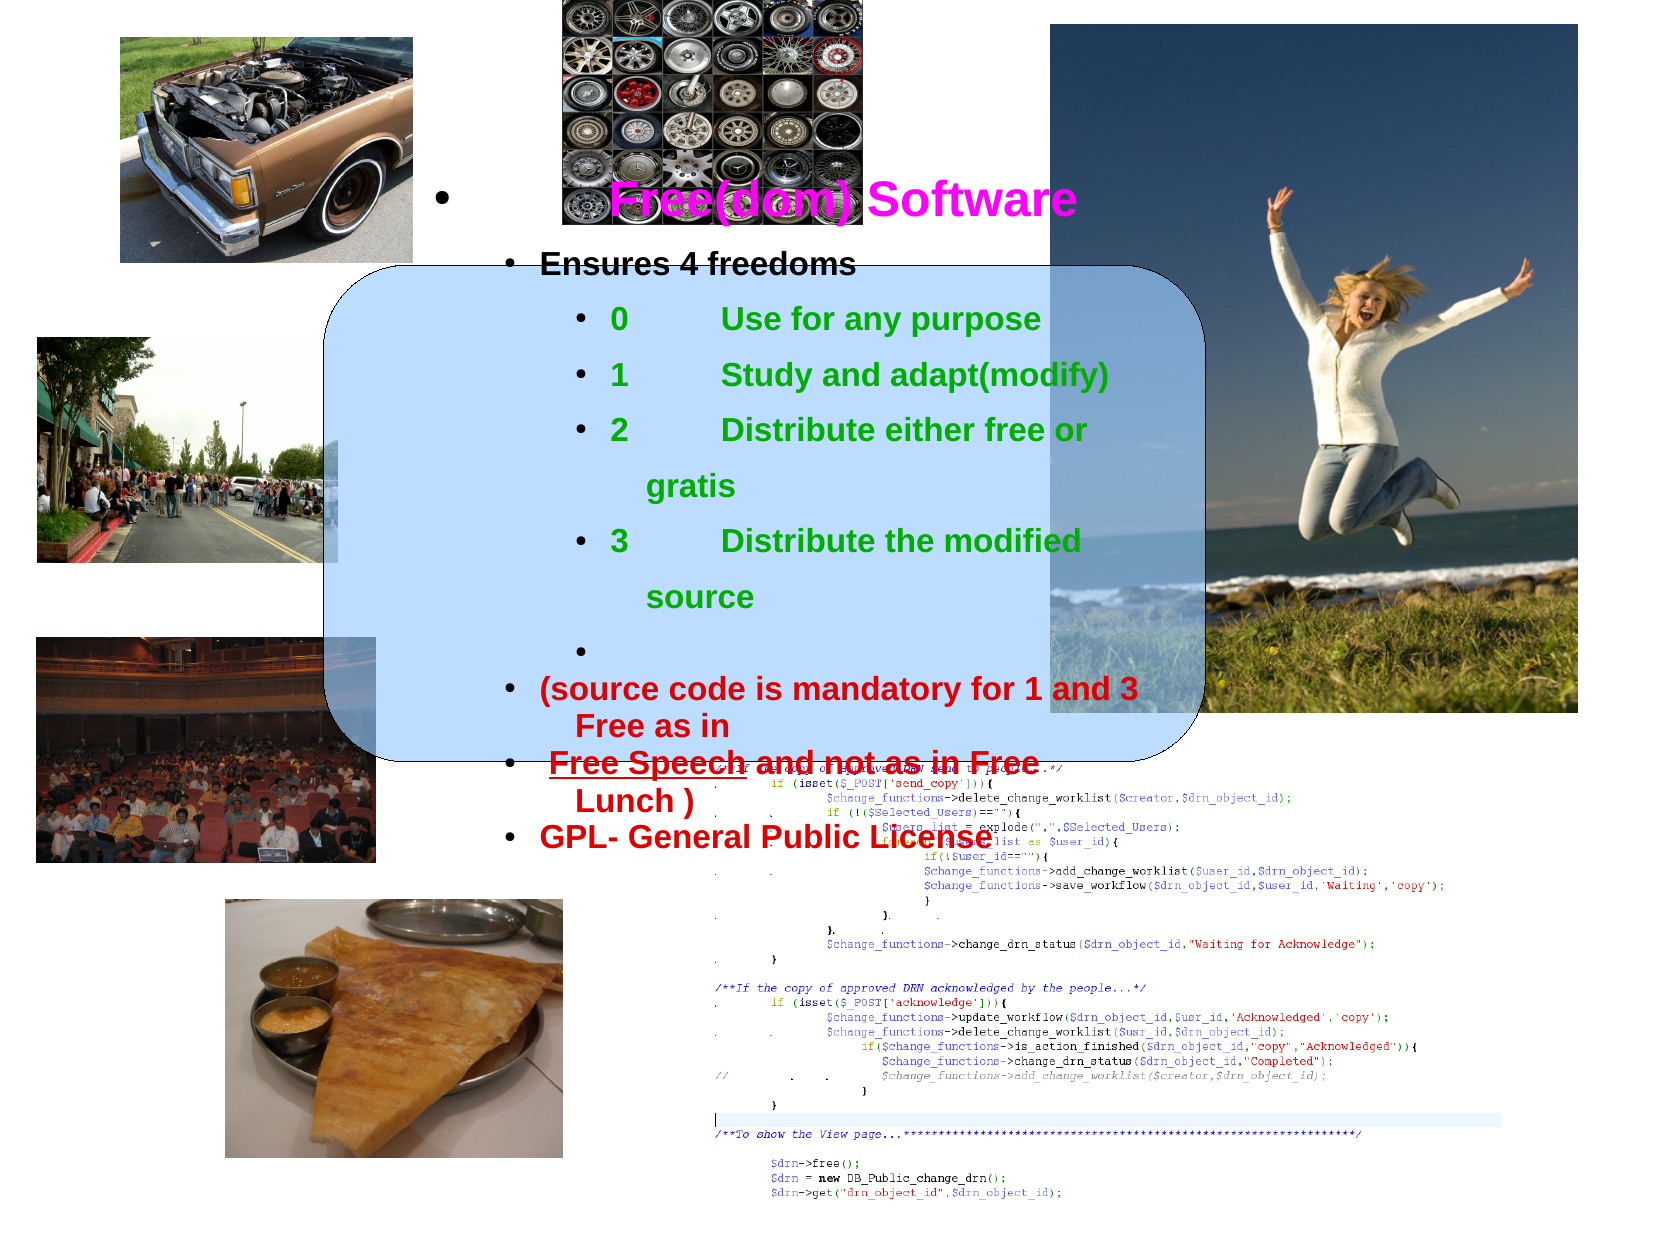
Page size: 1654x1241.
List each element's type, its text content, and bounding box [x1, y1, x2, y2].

picture [225, 899, 563, 1158]
picture [120, 37, 413, 263]
picture [562, 0, 863, 226]
picture [36, 637, 376, 863]
picture [800, 762, 807, 771]
picture [850, 762, 858, 771]
picture [712, 749, 1501, 1201]
text_box Free(dom) Software Ensures 4 freedoms 0 Use for any purpose 1 Study and adapt(modify) 2 Distribute either free or gratis 3 Distribute the modified source (source code is mandatory for 1 and 3 Free as in Free Speech and not as in Free Lunch ) GPL- General Public License [323, 265, 1206, 762]
picture [1050, 24, 1578, 713]
picture [37, 337, 324, 563]
